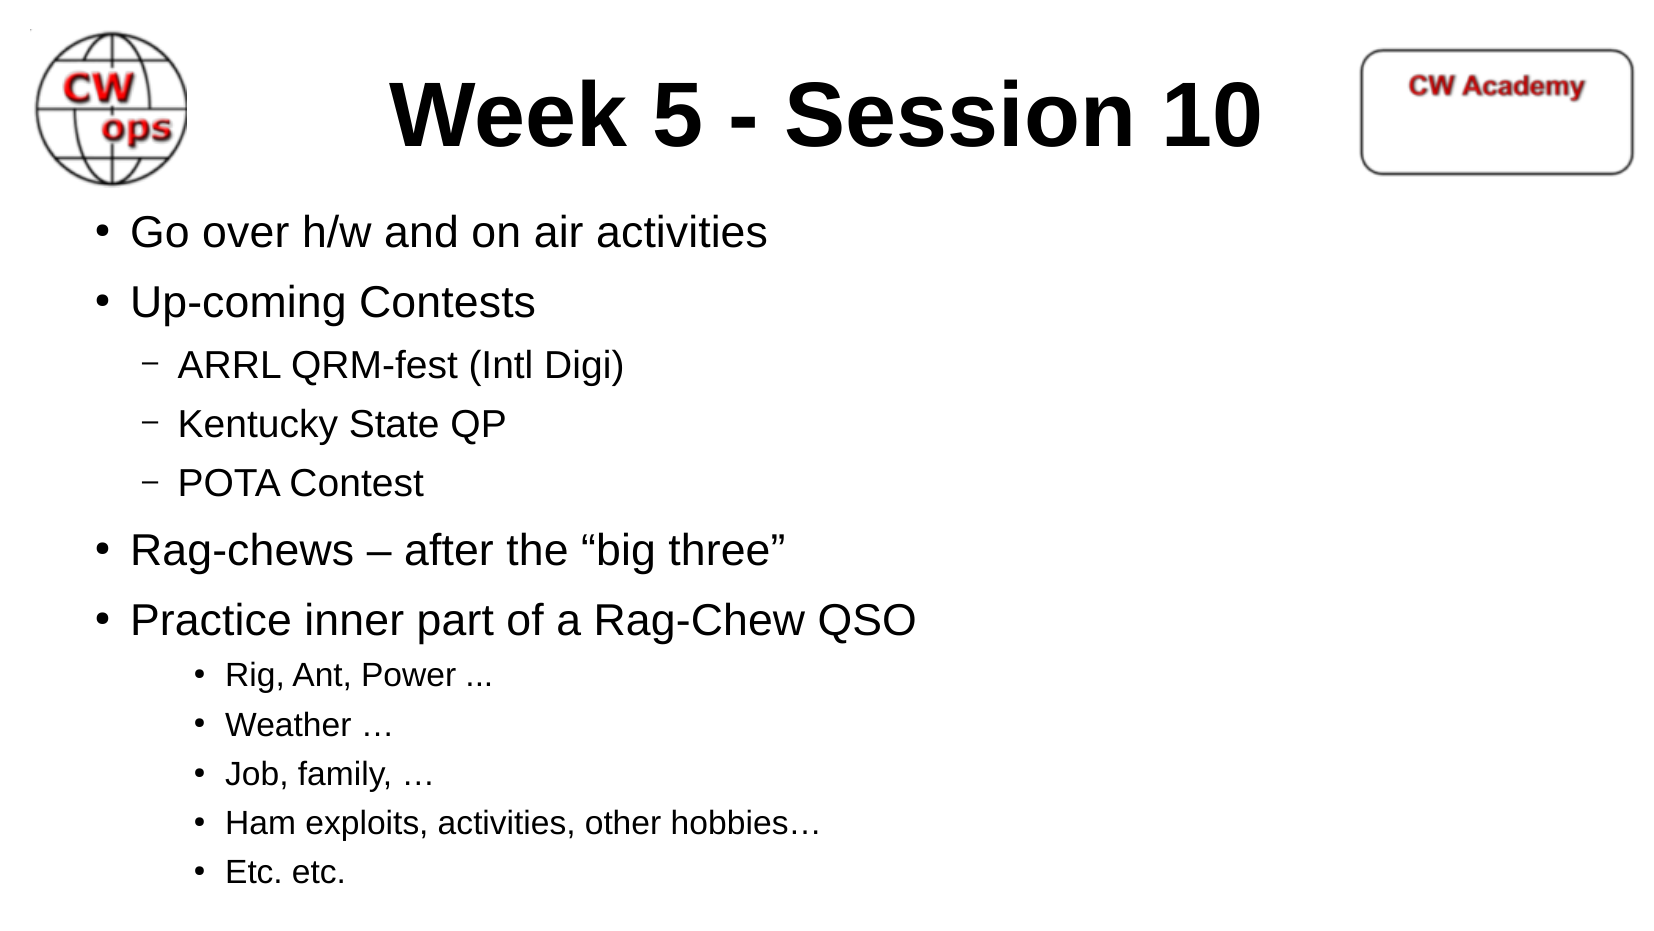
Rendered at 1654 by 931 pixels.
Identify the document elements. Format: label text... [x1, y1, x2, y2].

picture [30, 29, 187, 194]
title Week 5 - Session 10 [82, 37, 1571, 193]
list Go over h/w and on air activities Up-coming Contests ARRL QRM-fest (Intl Digi) Kentucky State QP POTA Contest Rag-chews – after the “big three” Practice inner part of a Rag-Chew QSO Rig, Ant, Power ... Weather … Job, family, … Ham exploits, activities, other hobbies… Etc. etc. [82, 207, 1571, 897]
picture [1571, 37, 1640, 186]
